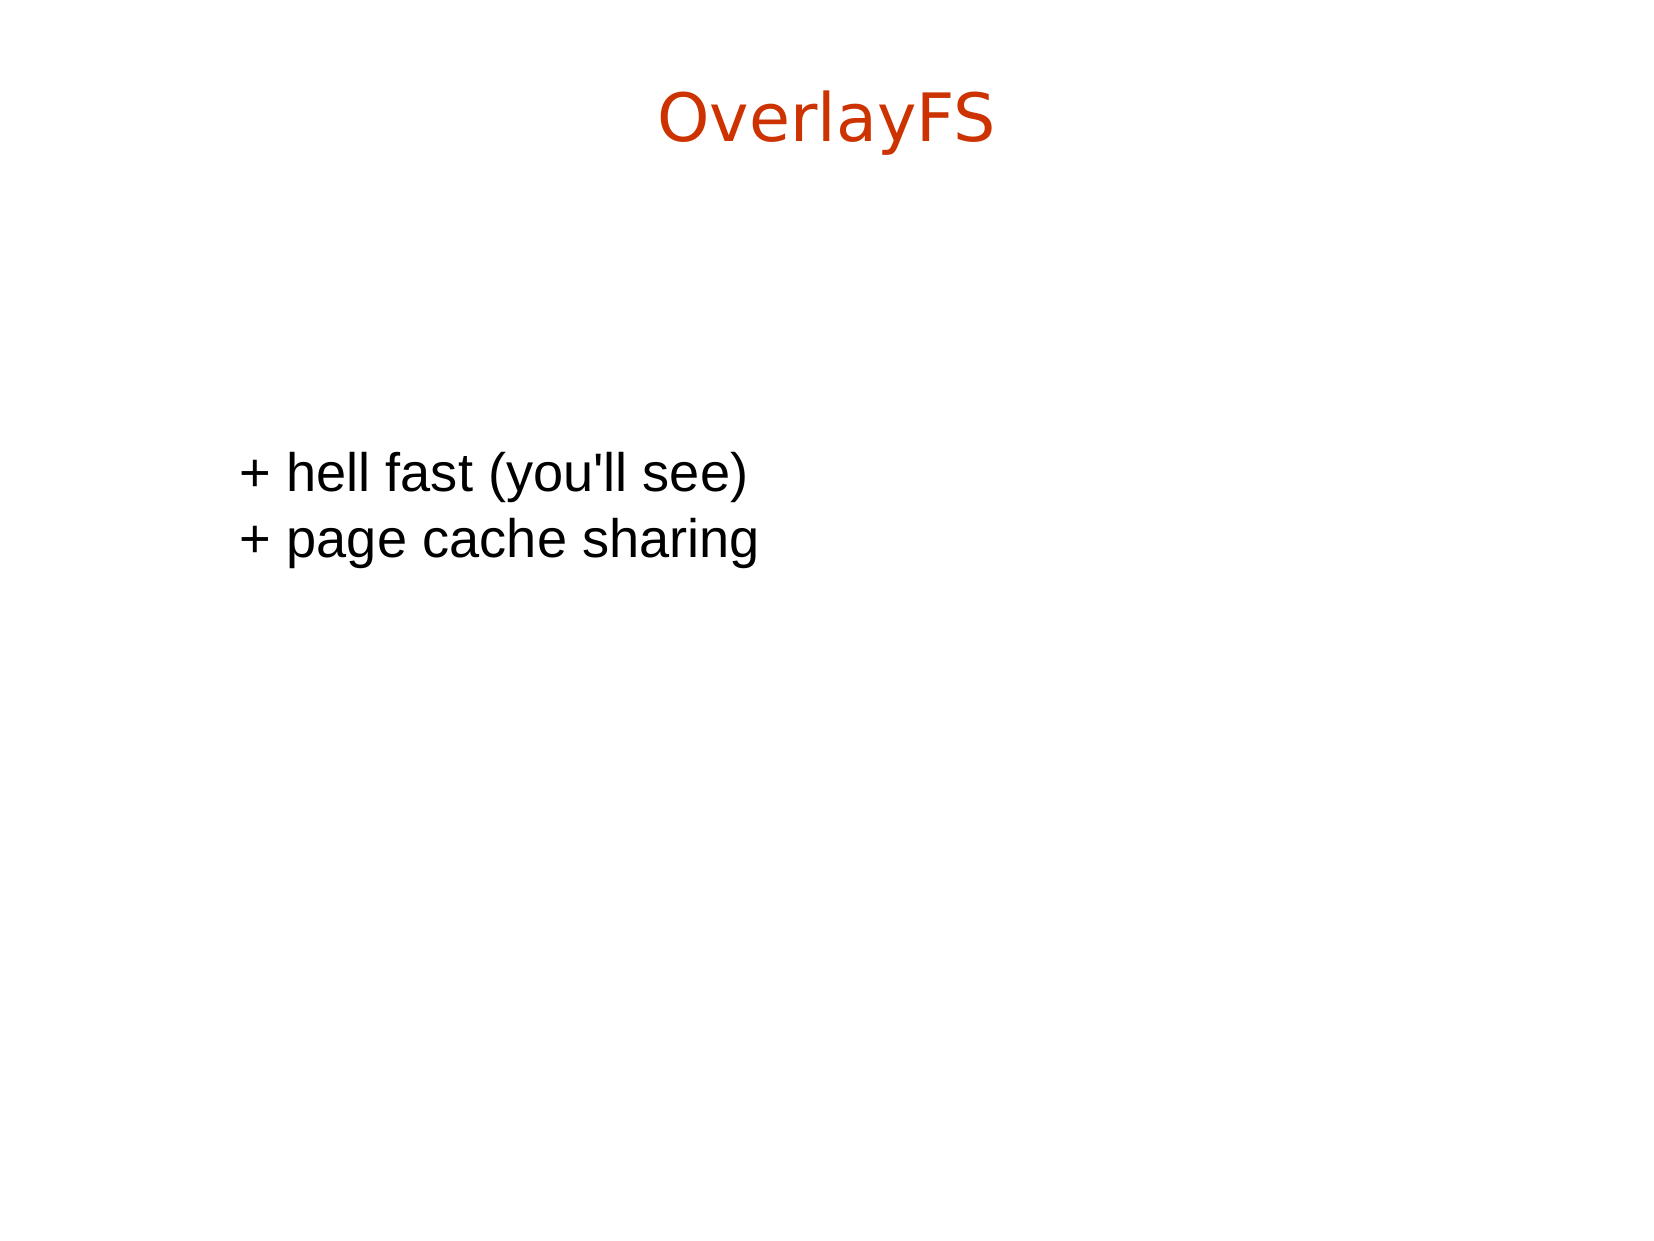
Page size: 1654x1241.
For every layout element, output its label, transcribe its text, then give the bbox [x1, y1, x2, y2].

text_box + hell fast (you'll see) + page cache sharing [225, 435, 1654, 1066]
text_box OverlayFS [642, 72, 1012, 166]
